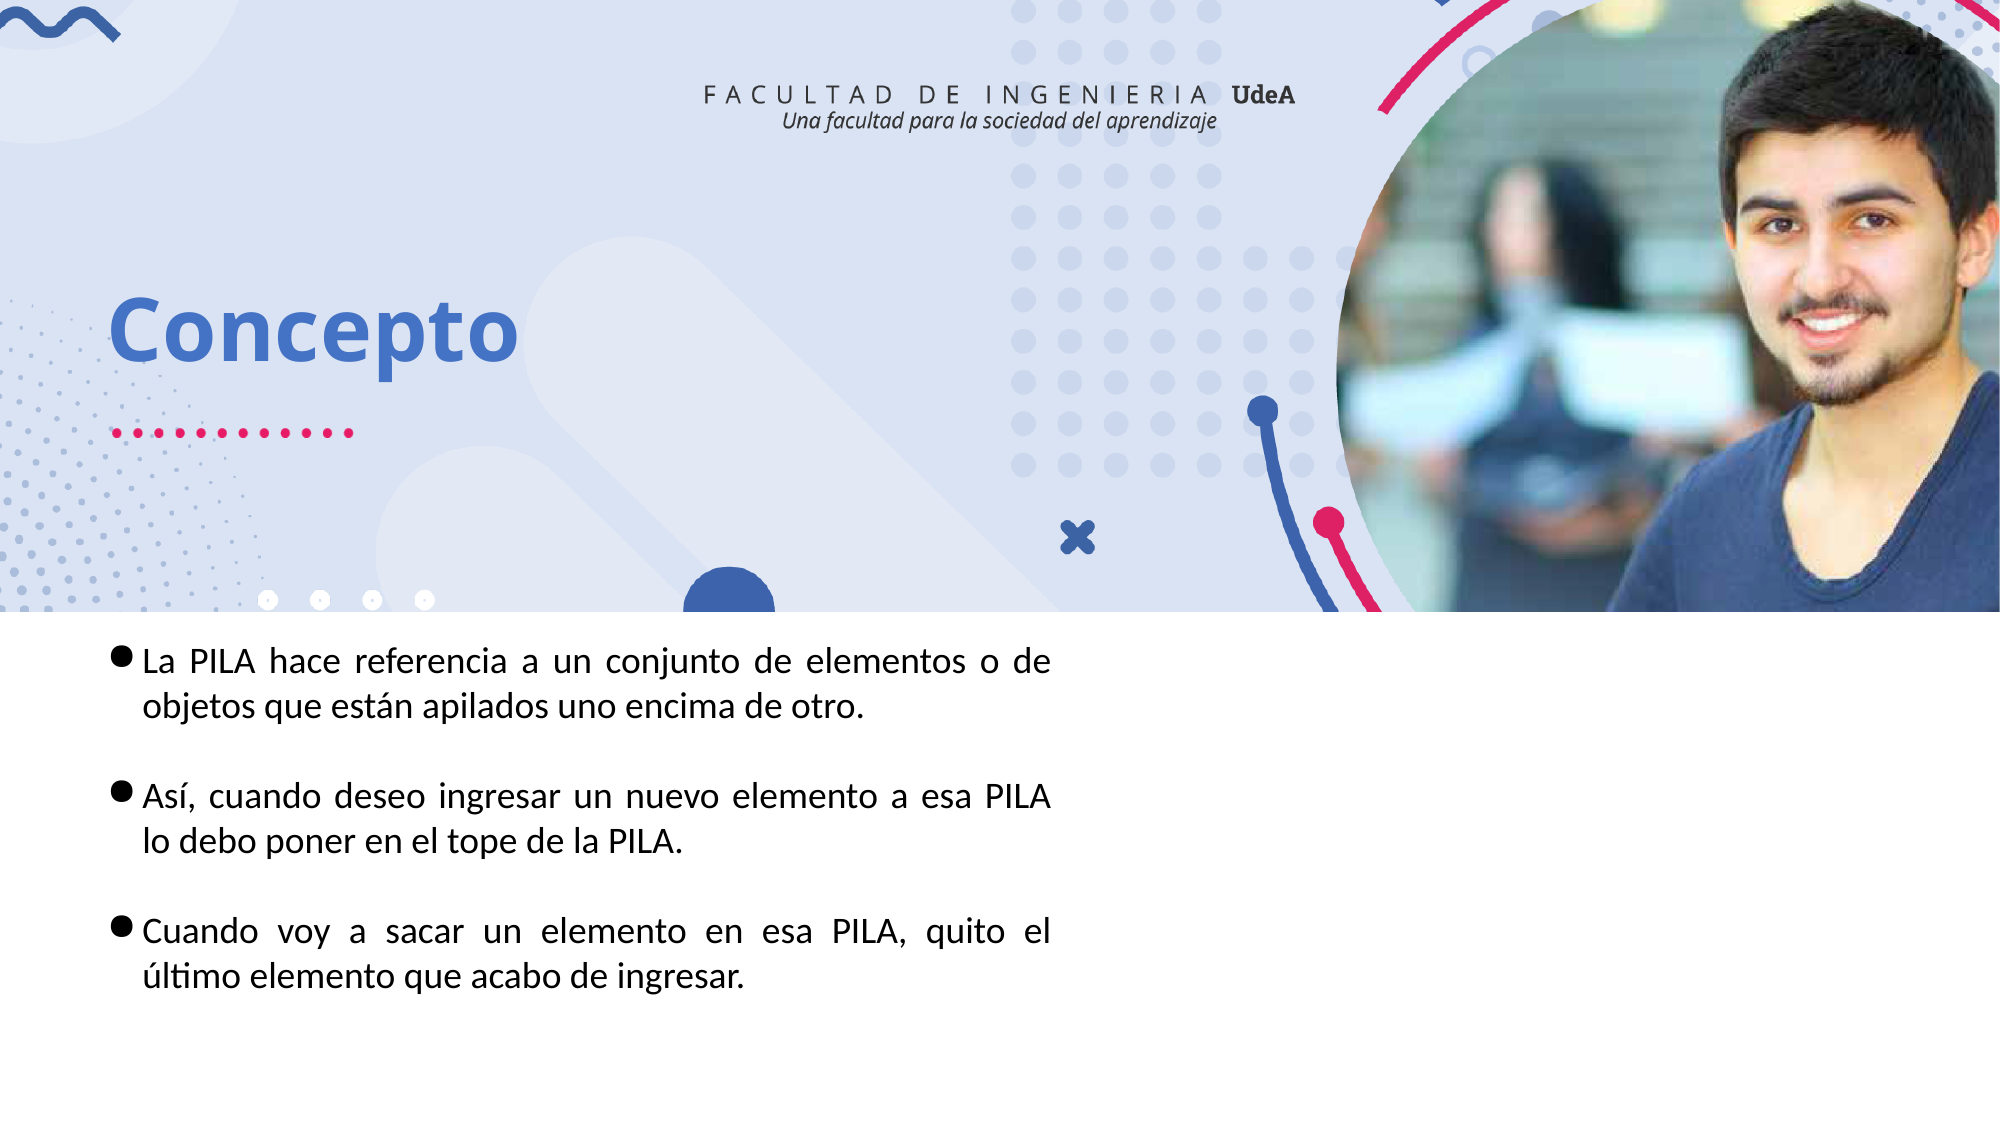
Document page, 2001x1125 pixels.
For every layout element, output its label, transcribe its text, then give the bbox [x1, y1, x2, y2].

picture [0, 0, 2000, 612]
text_box La PILA hace referencia a un conjunto de elementos o de objetos que están apilados uno encima de otro. Así, cuando deseo ingresar un nuevo elemento a esa PILA lo debo poner en el tope de la PILA. Cuando voy a sacar un elemento en esa PILA, quito el último elemento que acabo de ingresar. [92, 628, 1068, 1004]
text_box Concepto [92, 277, 988, 389]
